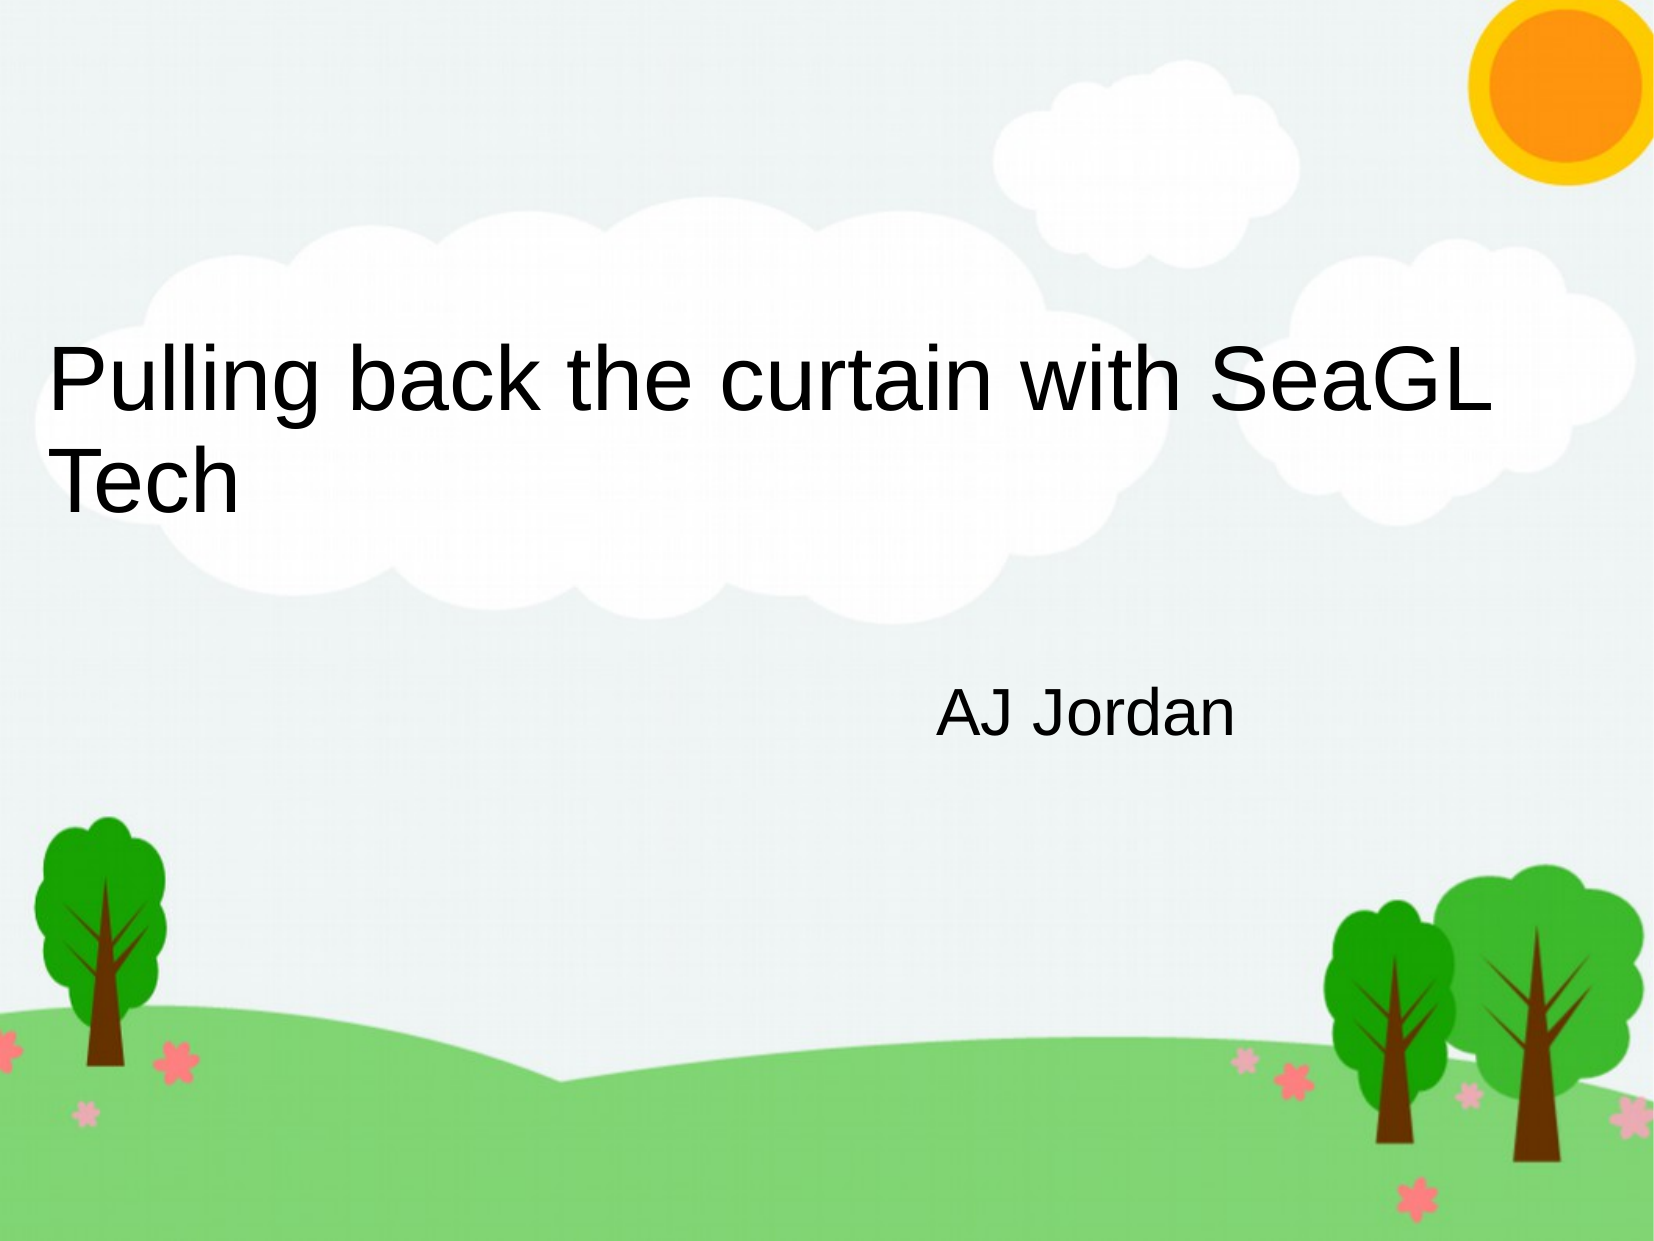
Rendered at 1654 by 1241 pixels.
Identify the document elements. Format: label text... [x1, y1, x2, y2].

title Pulling back the curtain with SeaGL Tech [47, 283, 1512, 577]
subtitle AJ Jordan [661, 632, 1512, 792]
picture [0, 0, 1654, 1241]
